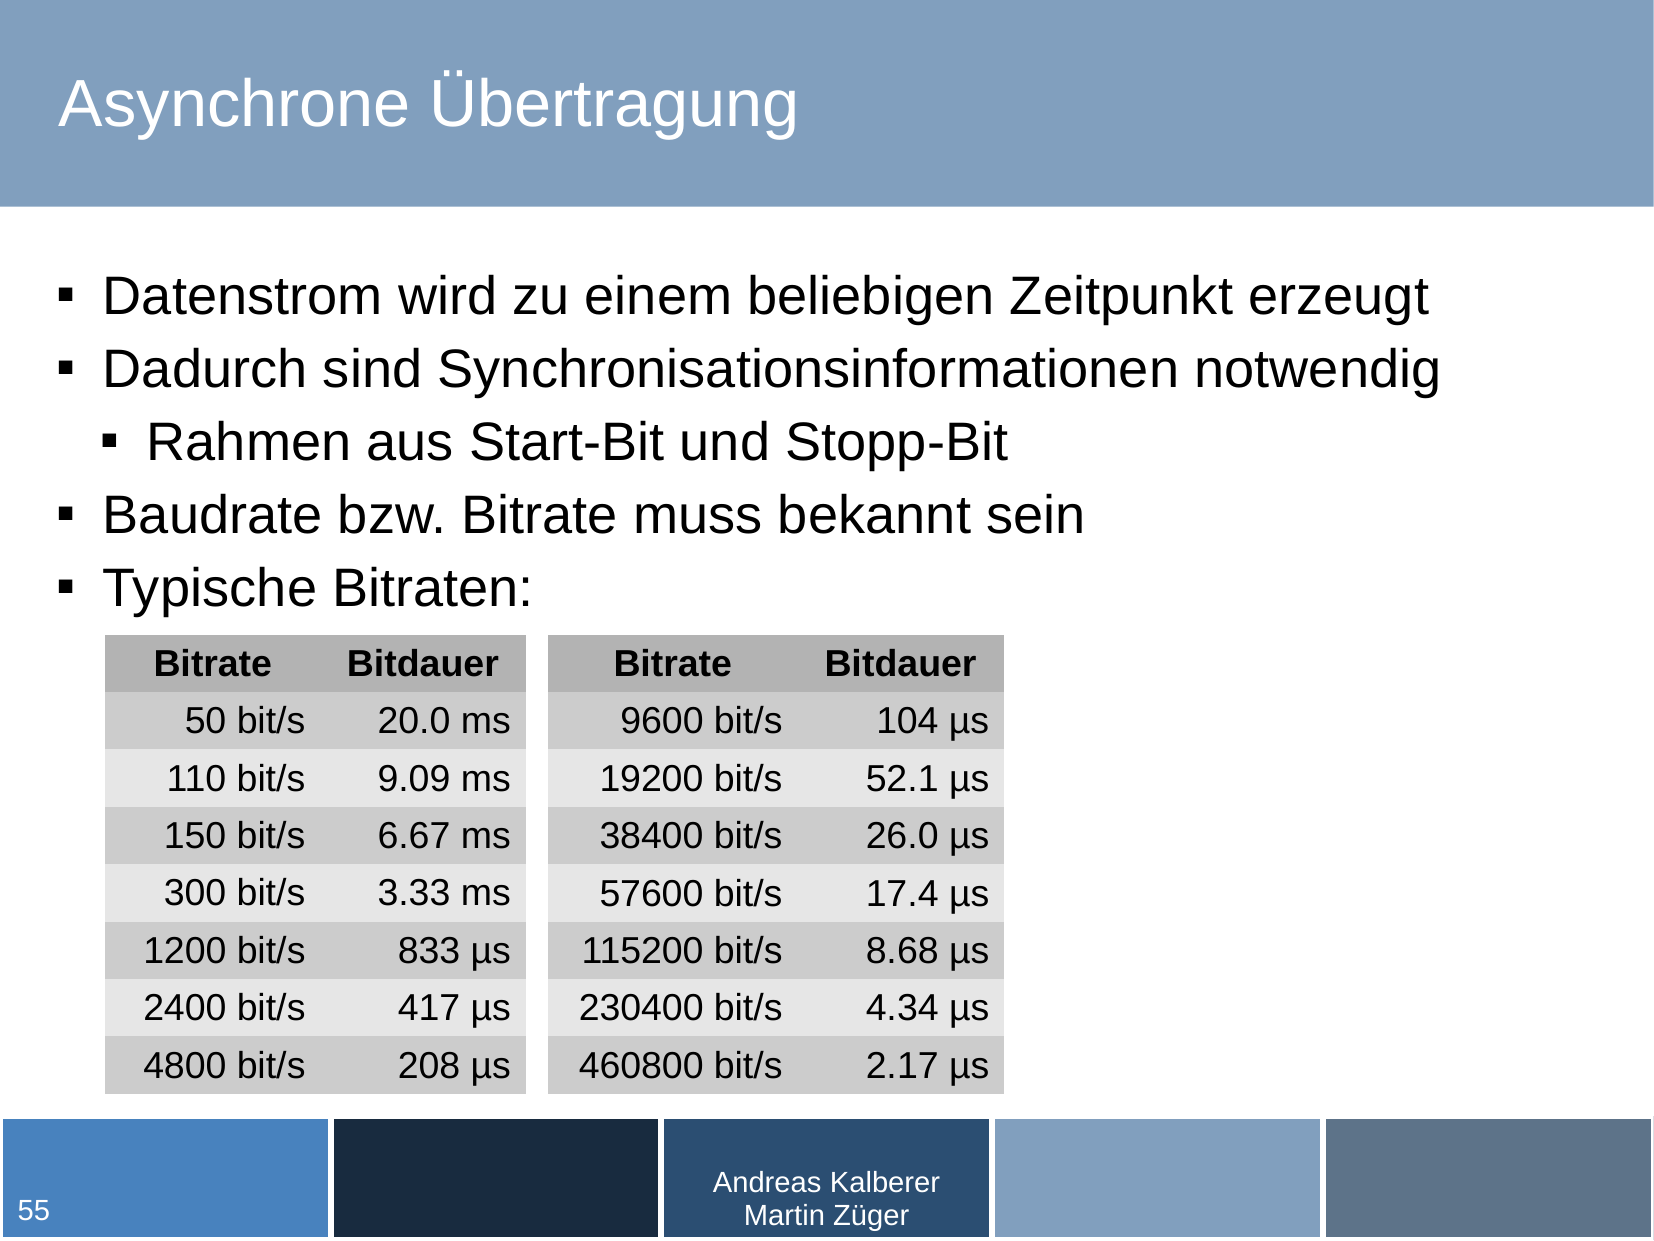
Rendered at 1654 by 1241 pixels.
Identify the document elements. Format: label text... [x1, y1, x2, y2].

table_cell 9.09 ms [320, 749, 526, 807]
table_cell 417 µs [320, 979, 526, 1036]
table_header Bitdauer [797, 635, 1004, 692]
table_header Bitdauer [320, 635, 526, 692]
table_cell 2400 bit/s [105, 979, 320, 1036]
table_cell 26.0 µs [797, 807, 1004, 864]
table_cell 1200 bit/s [105, 922, 320, 979]
table_cell 2.17 µs [797, 1036, 1004, 1094]
table_cell 460800 bit/s [548, 1036, 797, 1094]
table_header Bitrate [548, 635, 797, 692]
table_cell 38400 bit/s [548, 807, 797, 864]
table_cell 110 bit/s [105, 749, 320, 807]
table_cell 230400 bit/s [548, 979, 797, 1036]
table_cell 52.1 µs [797, 749, 1004, 807]
table_cell 300 bit/s [105, 864, 320, 922]
table_cell 150 bit/s [105, 807, 320, 864]
title Asynchrone Übertragung [59, 29, 1595, 178]
table_cell 104 µs [797, 692, 1004, 749]
table_cell 17.4 µs [797, 864, 1004, 922]
table_cell 50 bit/s [105, 692, 320, 749]
table_cell 8.68 µs [797, 922, 1004, 979]
table_cell 115200 bit/s [548, 922, 797, 979]
table_cell 208 µs [320, 1036, 526, 1094]
table_cell 57600 bit/s [548, 864, 797, 922]
list Datenstrom wird zu einem beliebigen Zeitpunkt erzeugt Dadurch sind Synchronisationsinformationen notwendig Rahmen aus Start-Bit und Stopp-Bit Baudrate bzw. Bitrate muss bekannt sein Typische Bitraten: [59, 265, 1595, 986]
table_cell 3.33 ms [320, 864, 526, 922]
table_cell 4800 bit/s [105, 1036, 320, 1094]
table_header Bitrate [105, 635, 320, 692]
table_cell 6.67 ms [320, 807, 526, 864]
table_cell 9600 bit/s [548, 692, 797, 749]
table_cell 20.0 ms [320, 692, 526, 749]
table_cell 4.34 µs [797, 979, 1004, 1036]
table_cell 19200 bit/s [548, 749, 797, 807]
table_cell 833 µs [320, 922, 526, 979]
